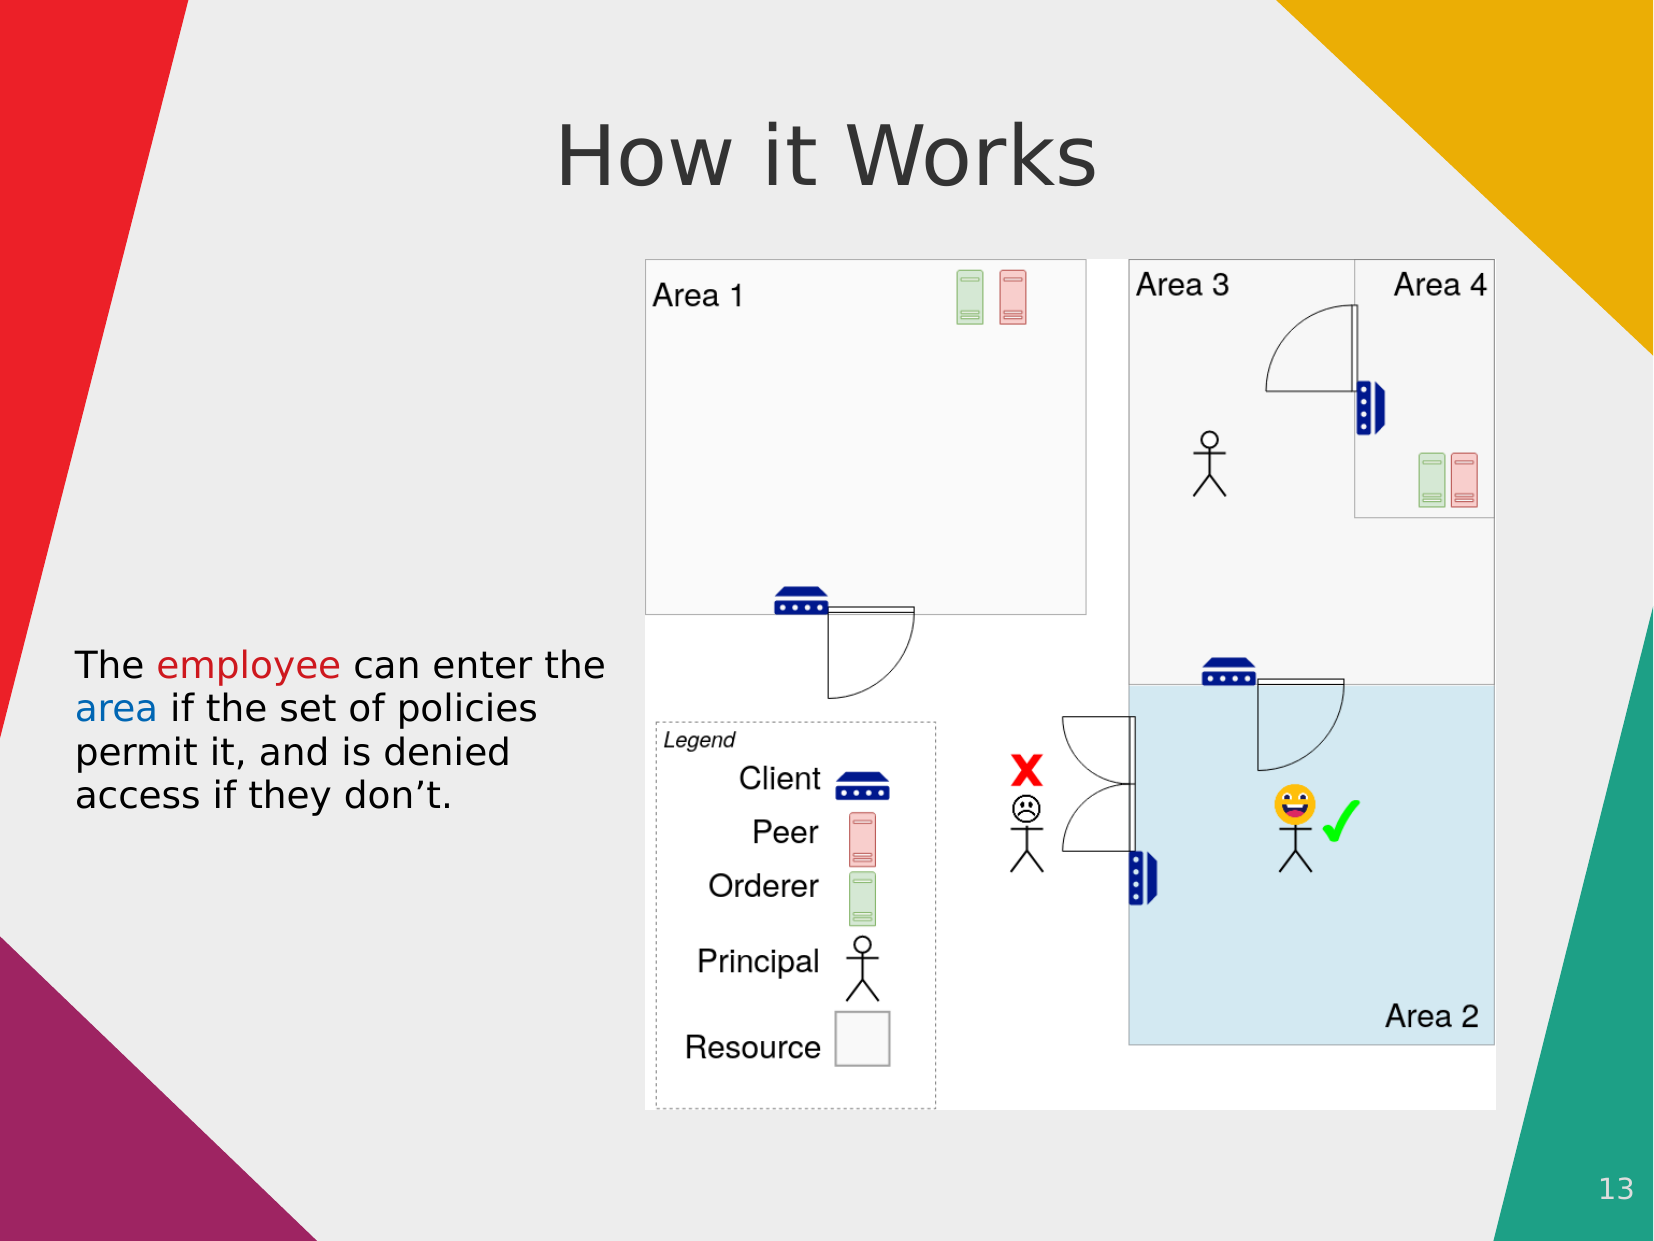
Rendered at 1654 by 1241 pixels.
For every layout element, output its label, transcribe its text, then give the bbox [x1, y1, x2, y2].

picture [645, 259, 1496, 1111]
title How it Works [114, 58, 1539, 256]
text_box The employee can enter the area if the set of policies permit it, and is denied access if they don’t. [60, 636, 634, 826]
